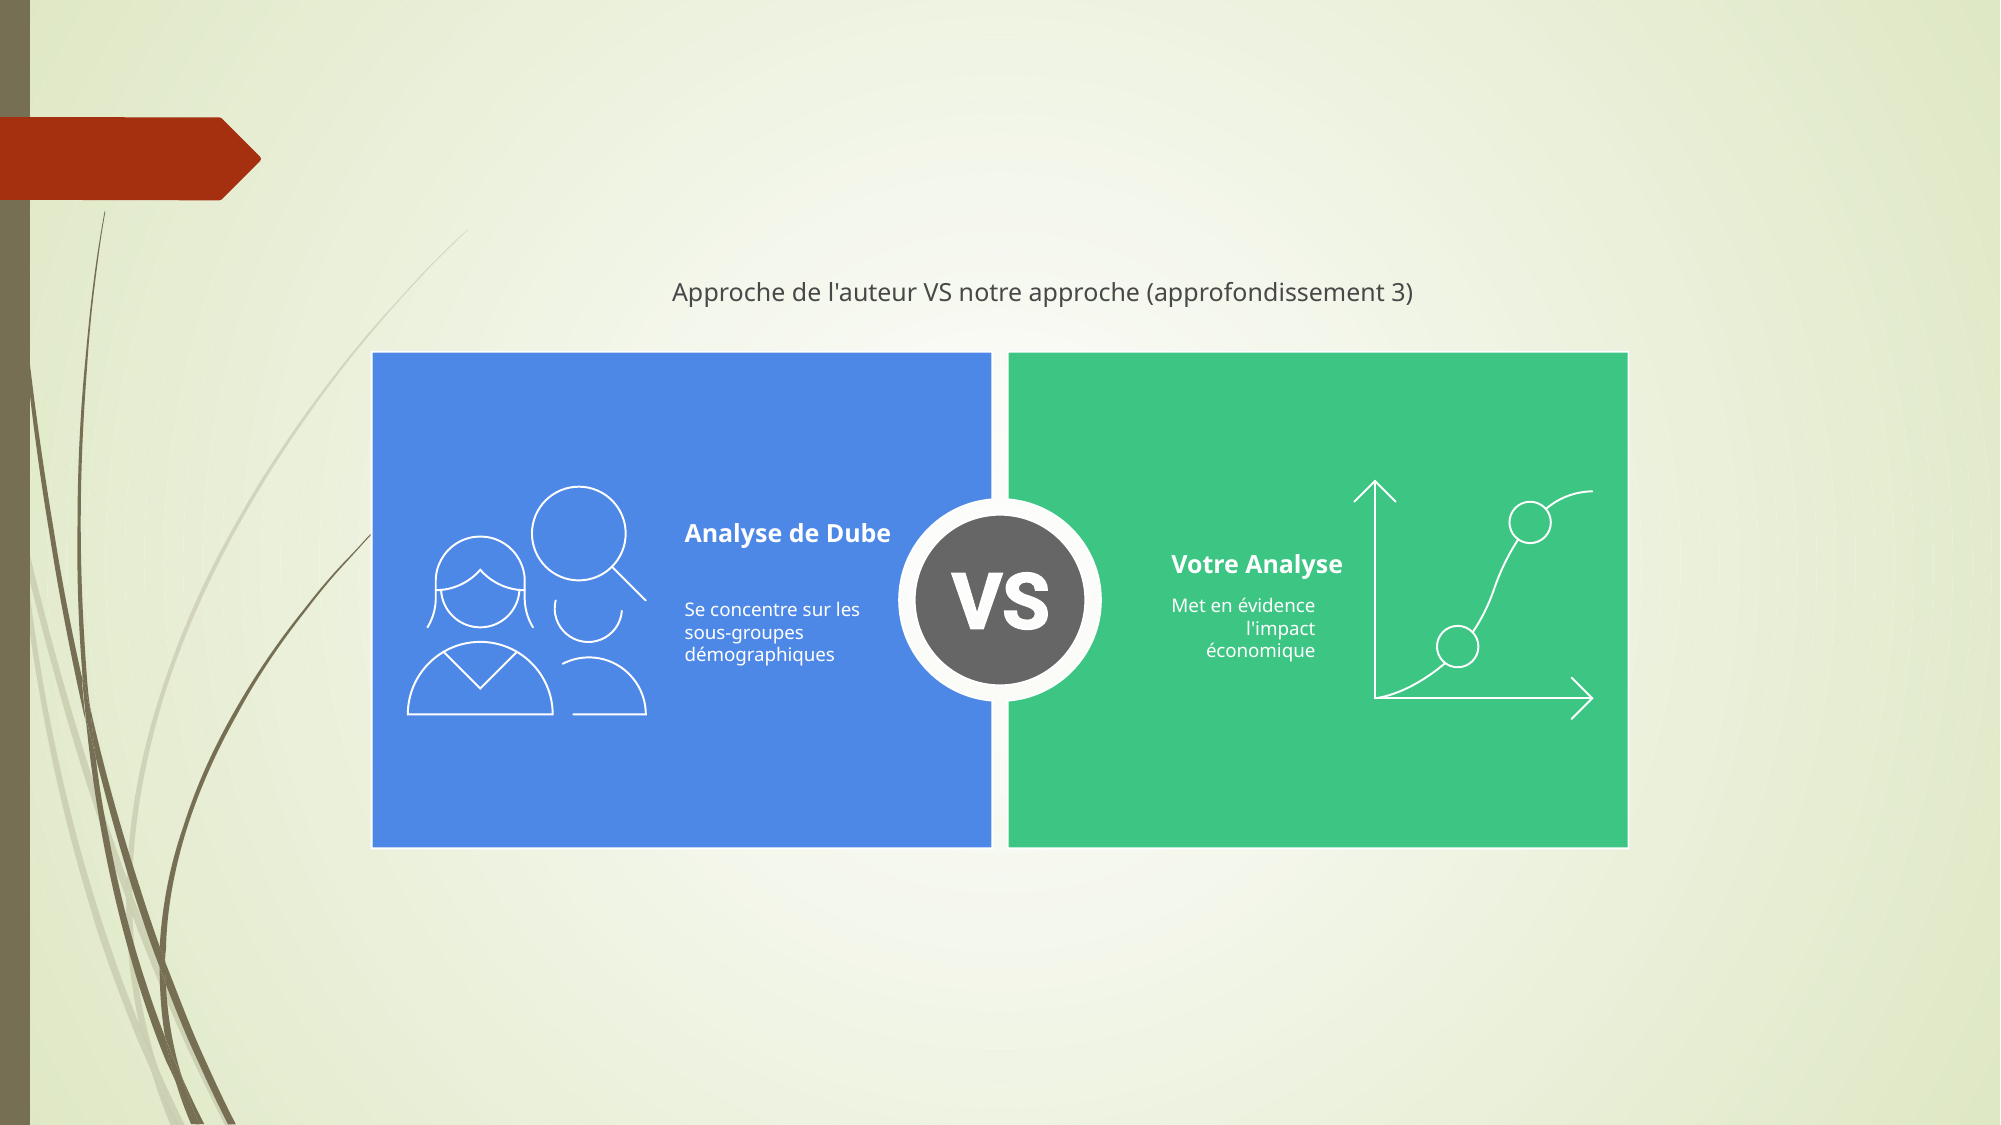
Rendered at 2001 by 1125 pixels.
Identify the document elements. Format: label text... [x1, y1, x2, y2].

text_box Analyse de Dube [684, 517, 810, 578]
text_box Votre Analyse [1171, 548, 1331, 579]
text_box Se concentre sur les sous-groupes démographiques [684, 598, 879, 667]
text_box [1009, 353, 1627, 847]
text_box Approche de l'auteur VS notre approche (approfondissement 3) [688, 276, 1399, 308]
text_box [373, 353, 991, 847]
text_box Met en évidence l'impact économique [1171, 594, 1348, 640]
text_box [916, 516, 1084, 684]
